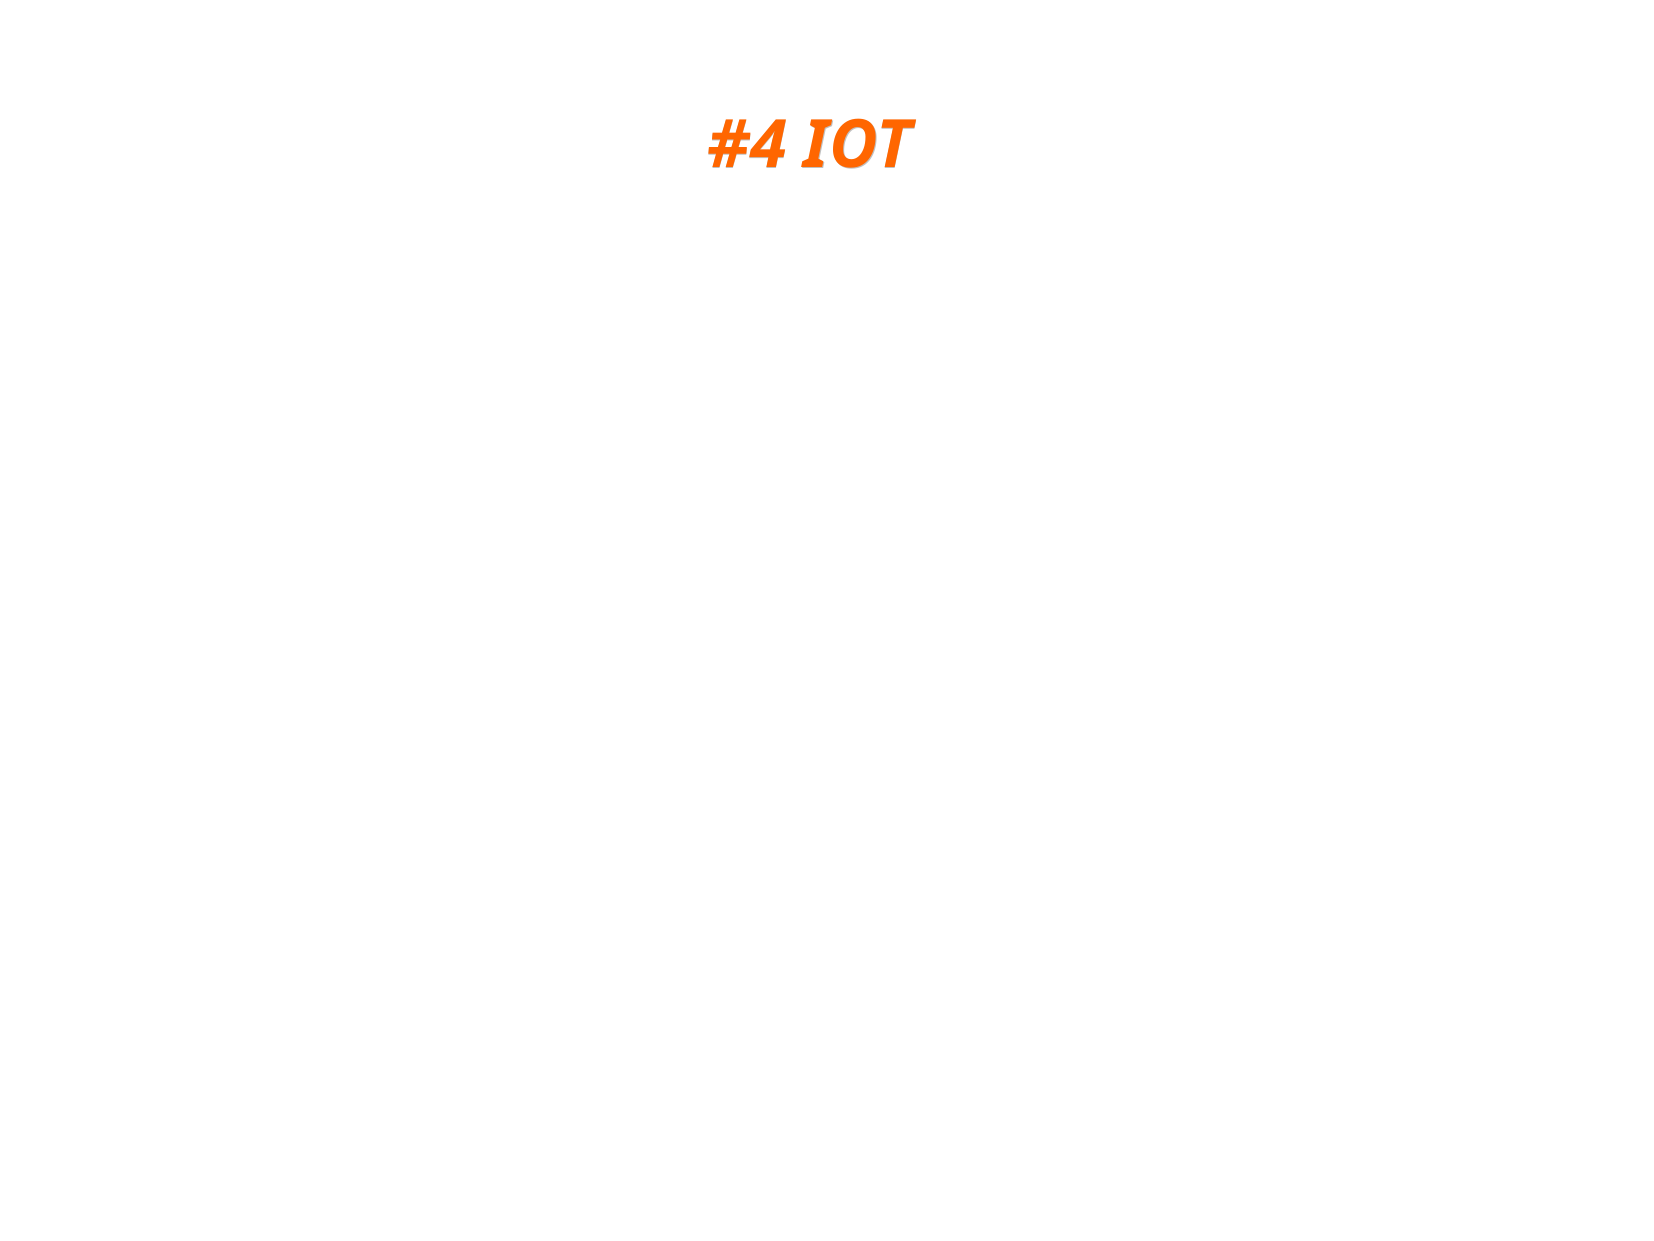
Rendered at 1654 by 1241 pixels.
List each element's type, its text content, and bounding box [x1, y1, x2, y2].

text_box #4 IOT [95, 35, 1524, 249]
